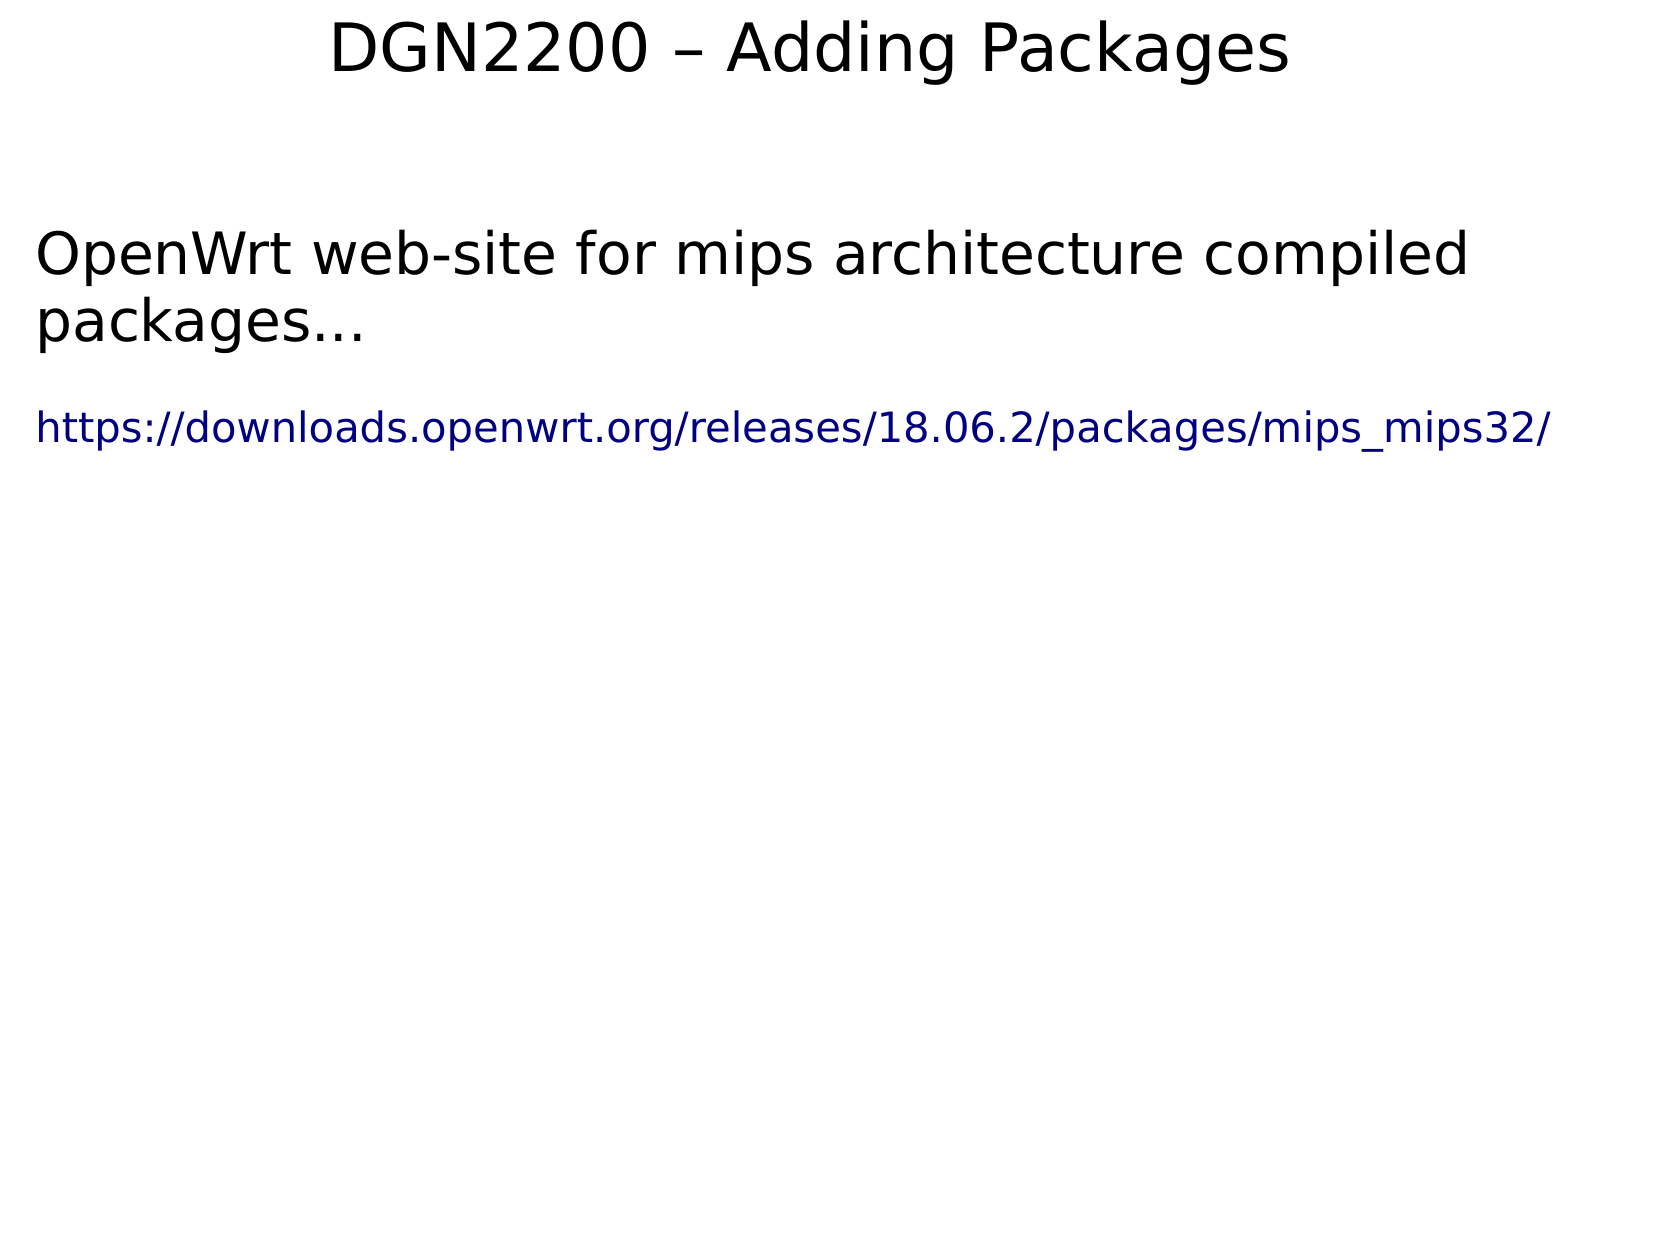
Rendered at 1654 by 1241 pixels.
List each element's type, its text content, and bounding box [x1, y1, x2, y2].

title DGN2200 – Adding Packages [0, 0, 1642, 98]
text_box OpenWrt web-site for mips architecture compiled packages... https://downloads.openwrt.org/releases/18.06.2/packages/mips_mips32/ [35, 220, 1619, 502]
